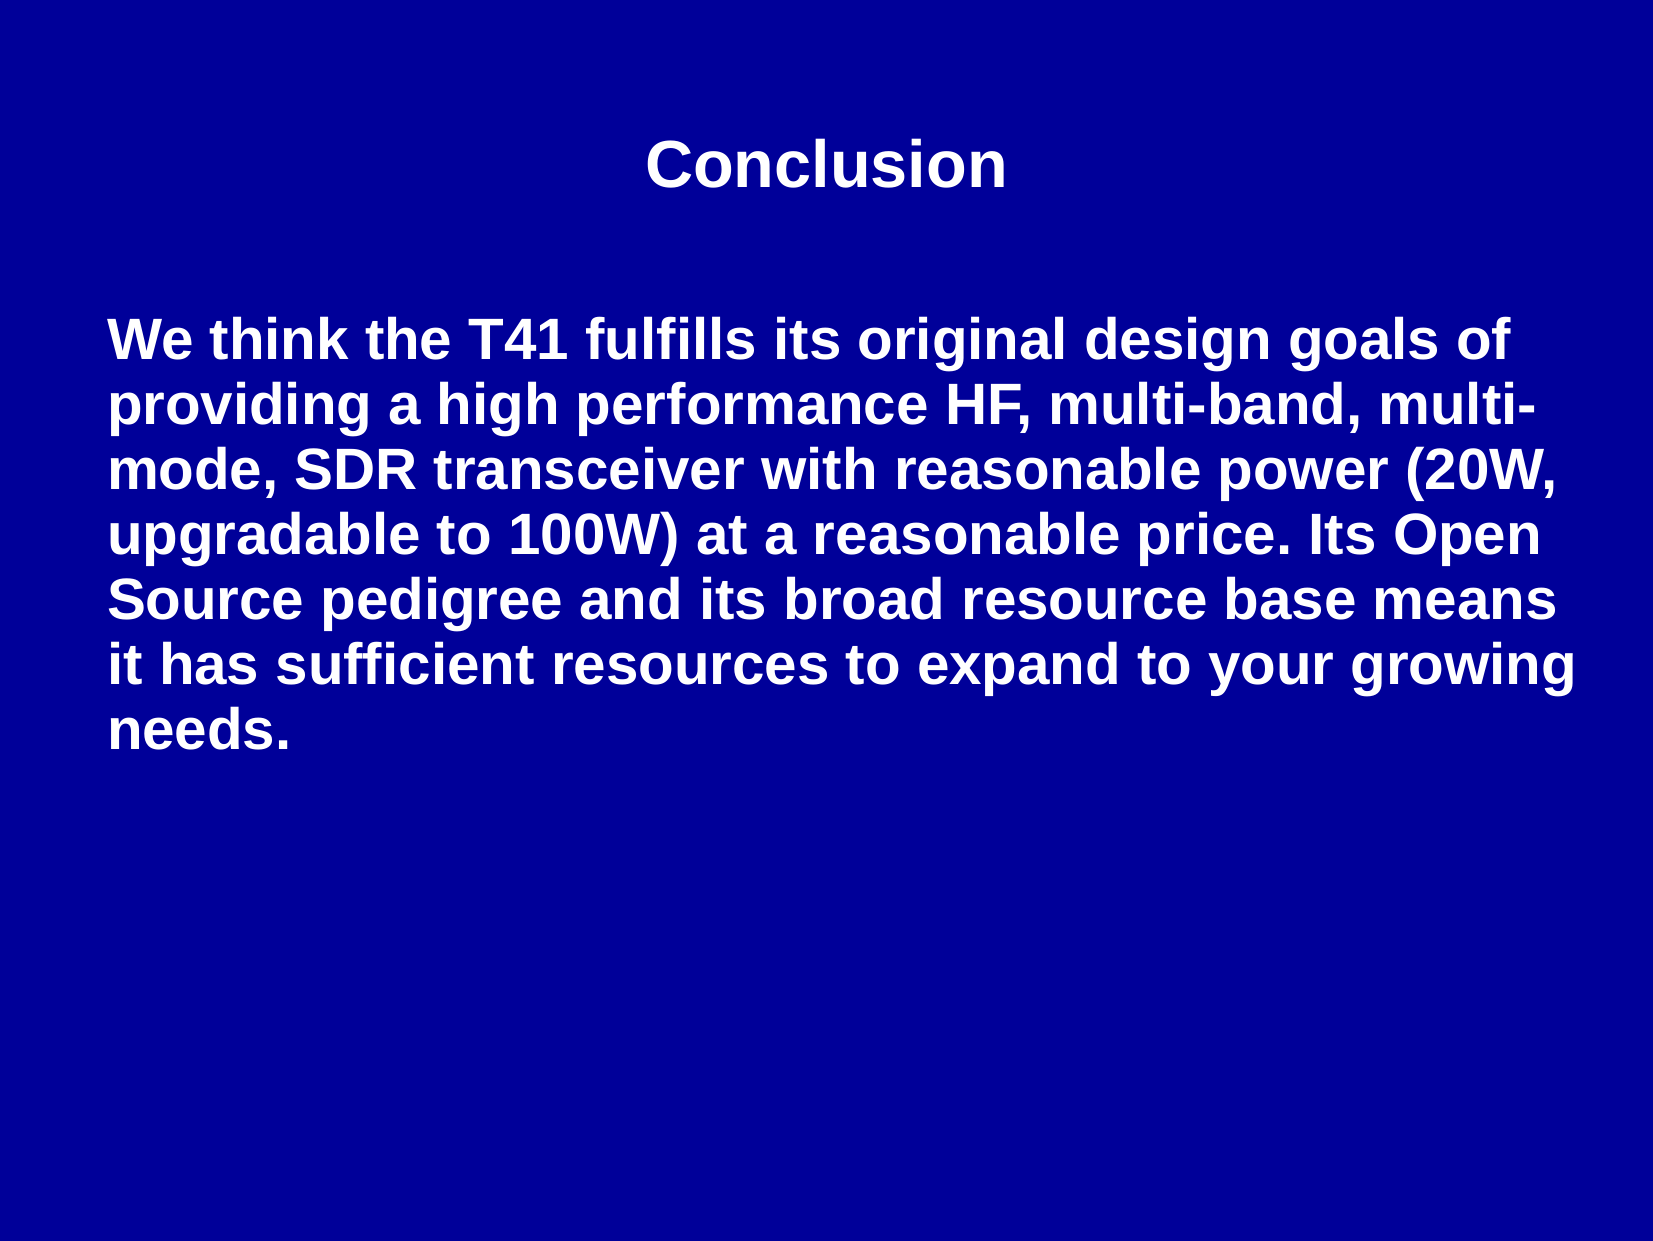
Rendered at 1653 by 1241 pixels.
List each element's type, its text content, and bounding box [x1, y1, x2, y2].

text_box Conclusion [630, 120, 1023, 211]
text_box We think the T41 fulfills its original design goals of providing a high performance HF, multi-band, multi- mode, SDR transceiver with reasonable power (20W, upgradable to 100W) at a reasonable price. Its Open Source pedigree and its broad resource base means it has sufficient resources to expand to your growing needs. [92, 300, 1609, 771]
